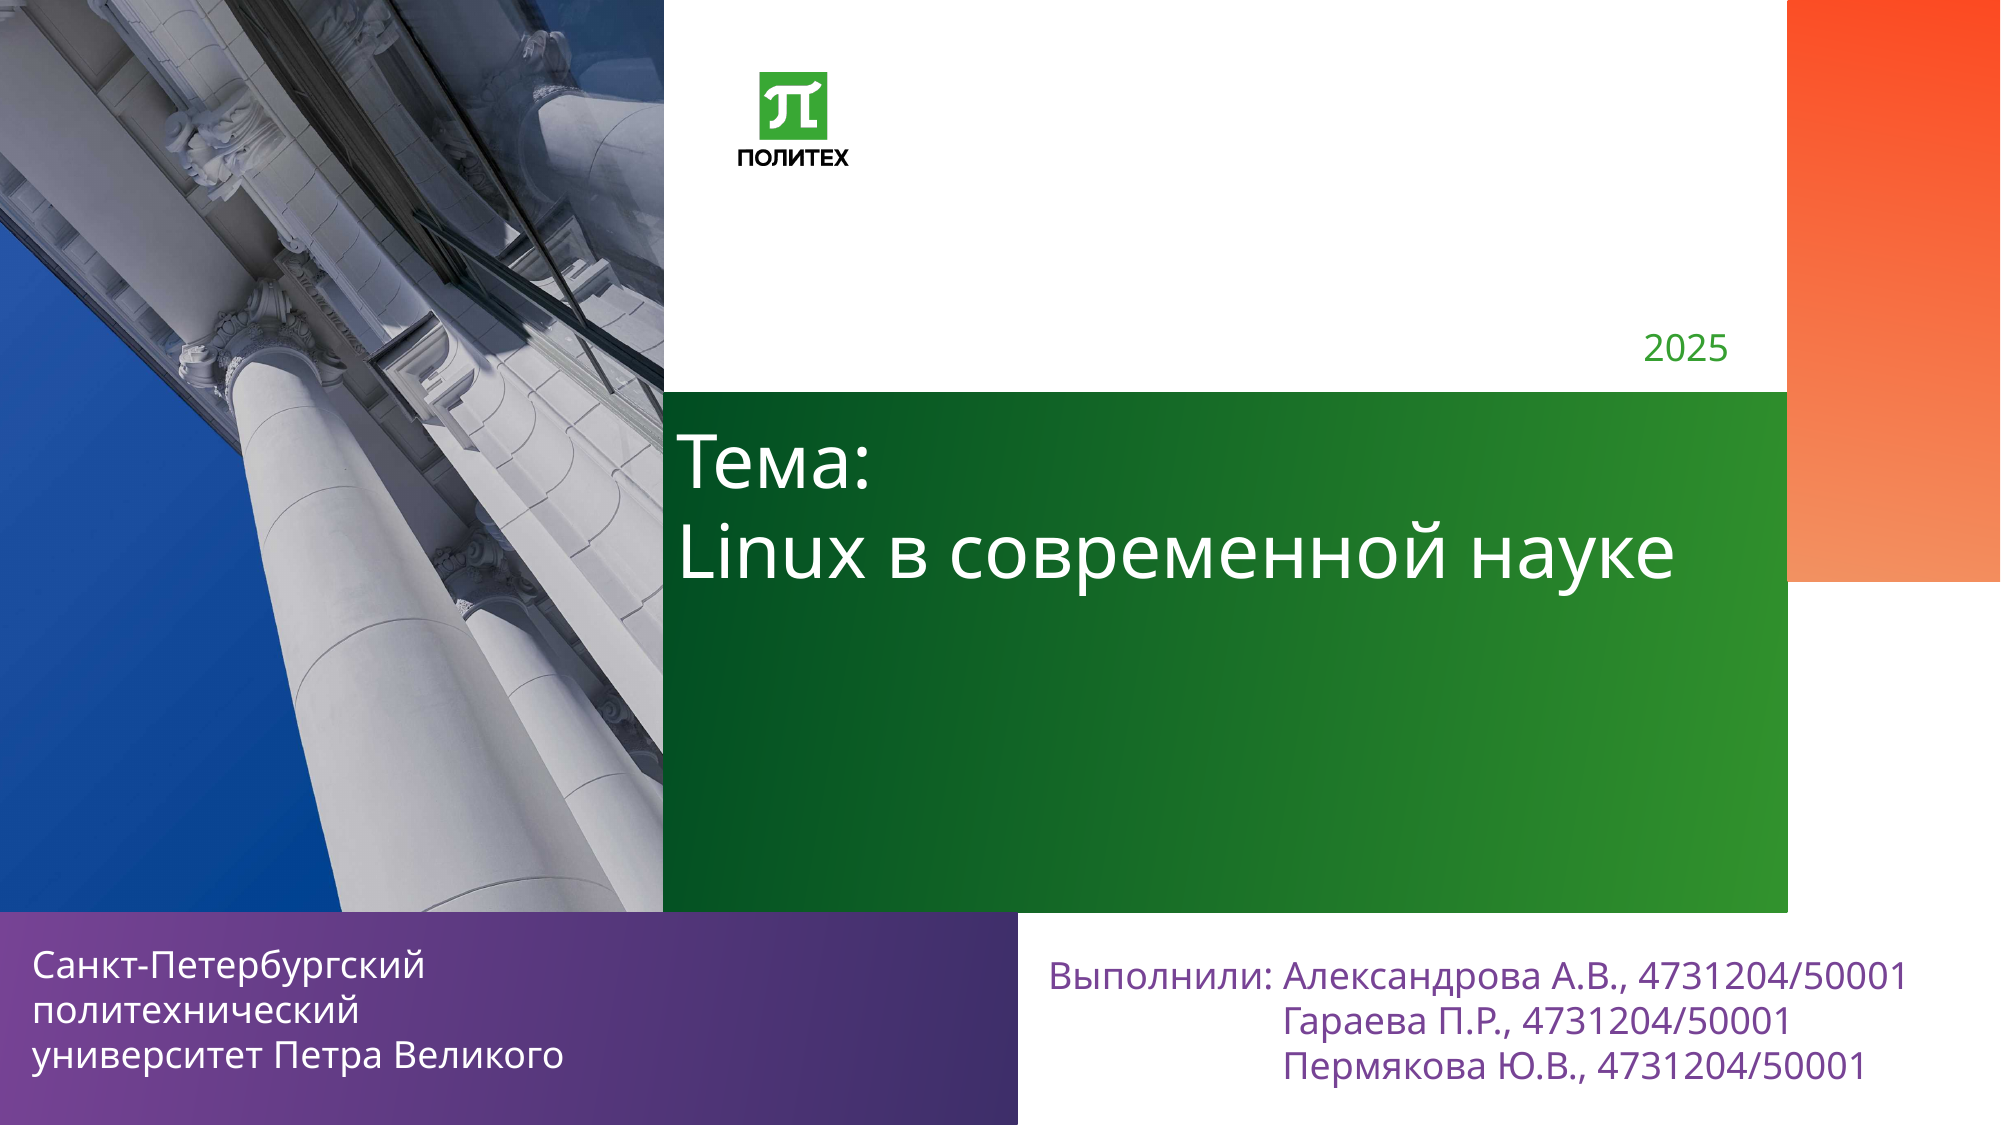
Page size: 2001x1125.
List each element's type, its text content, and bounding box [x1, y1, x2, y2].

picture [0, 0, 664, 912]
text_box Выполнили: Александрова А.В., 4731204/50001 Гараева П.Р., 4731204/50001 Пермякова Ю.В., 4731204/50001 [1033, 944, 2000, 1095]
text_box 2025 [1453, 317, 1745, 377]
picture [738, 72, 849, 166]
text_box [0, 0, 2000, 1125]
text_box Тема: Linux в современной науке [661, 405, 1786, 821]
text_box Санкт-Петербургский политехнический университет Петра Великого [17, 933, 601, 1084]
